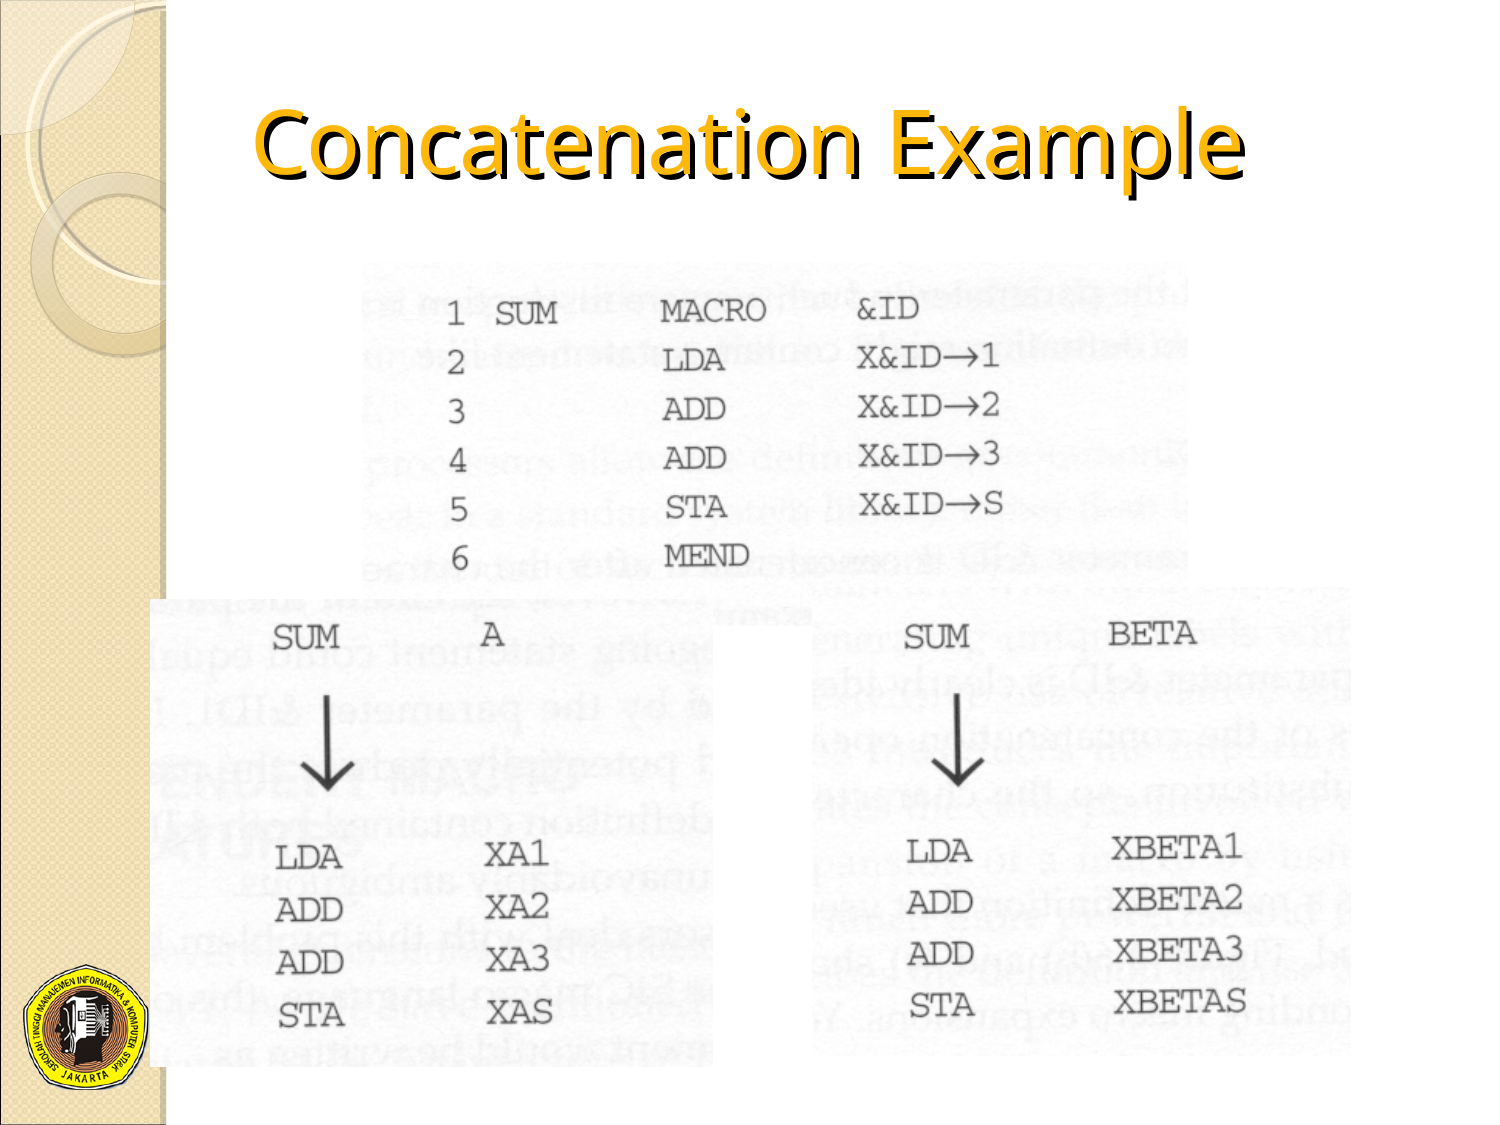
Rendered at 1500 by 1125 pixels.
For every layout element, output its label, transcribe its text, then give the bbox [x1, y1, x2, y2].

text_box Concatenation Example [235, 45, 1466, 233]
picture [136, 0, 166, 4]
picture [0, 10, 1351, 1125]
